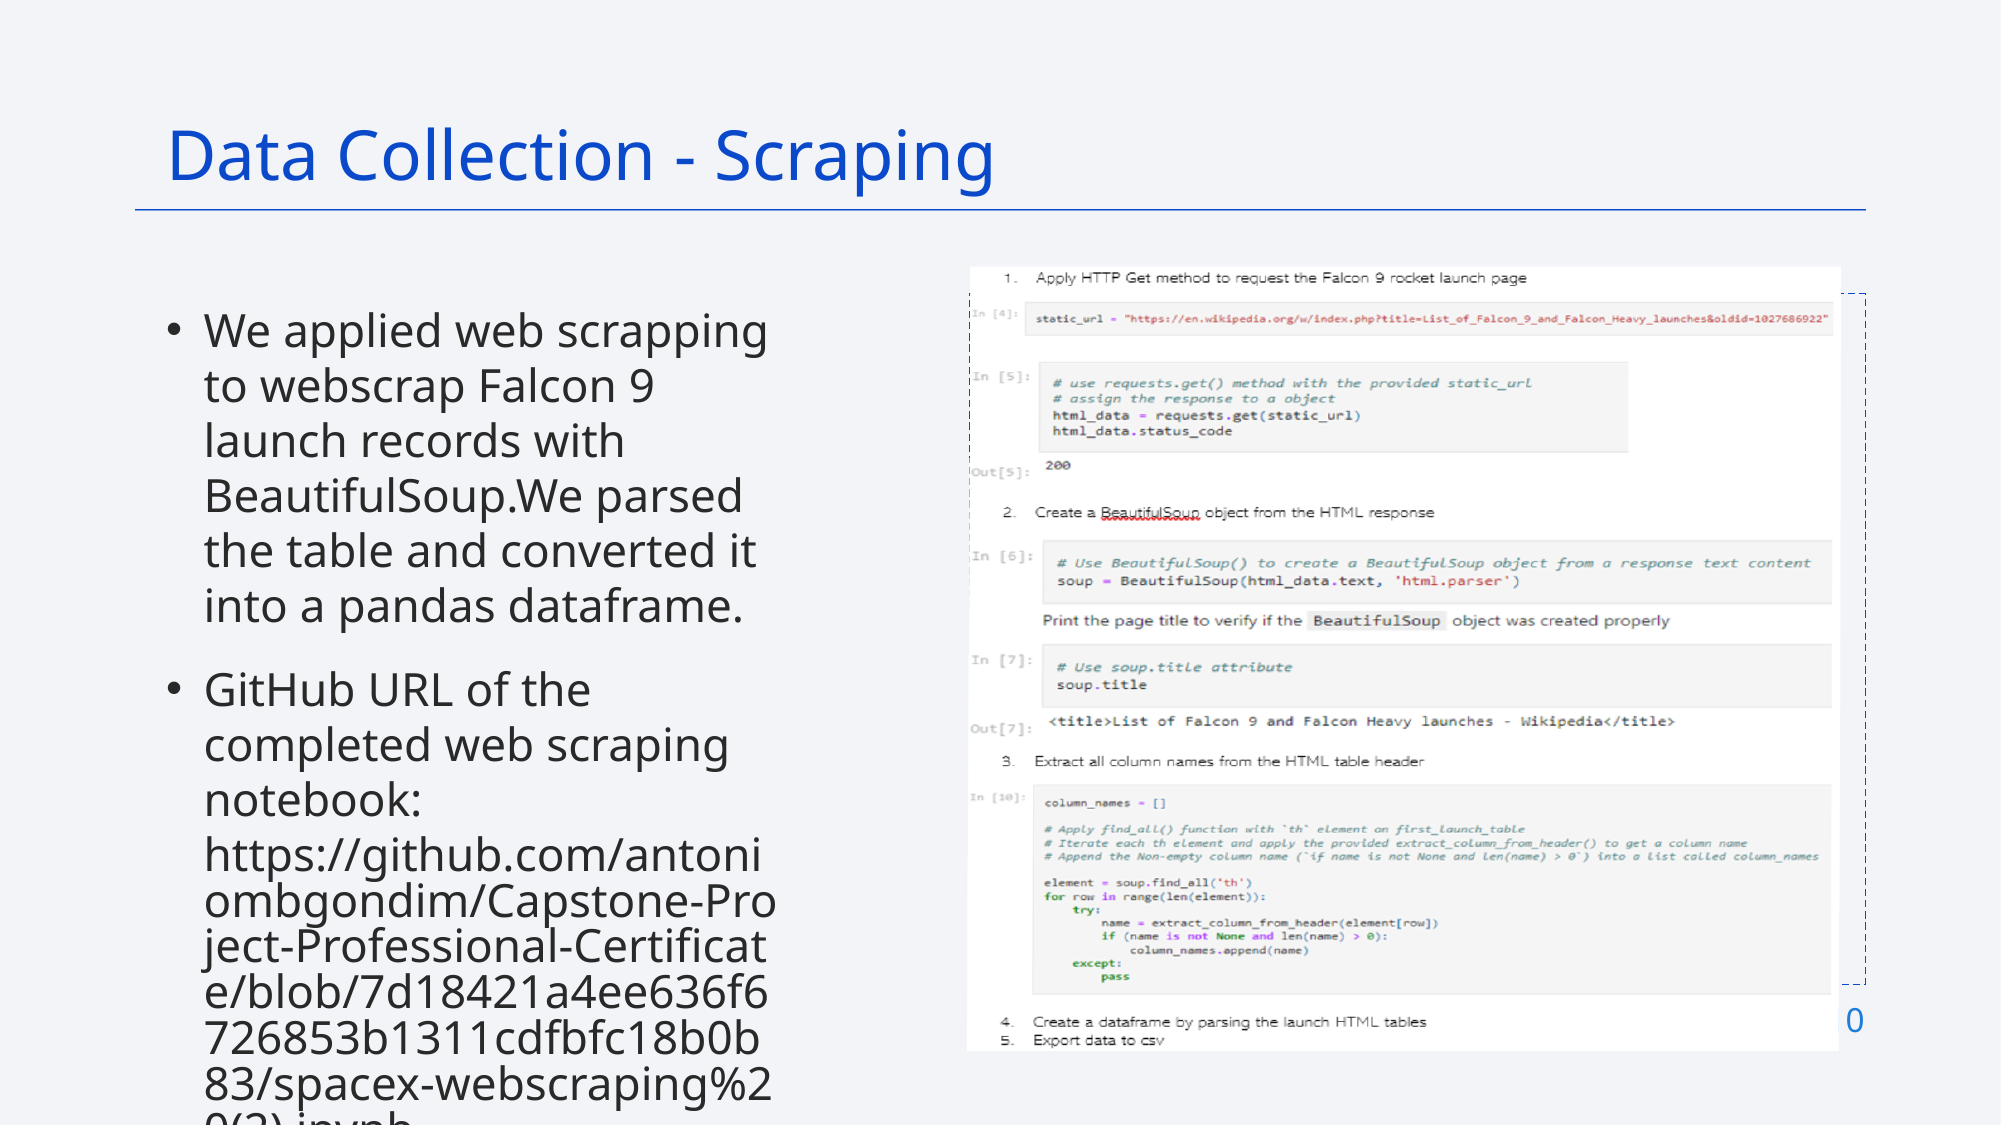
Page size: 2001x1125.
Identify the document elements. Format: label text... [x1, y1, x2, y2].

text_box Data Collection - Scraping [151, 113, 1877, 204]
picture [0, 0, 2001, 1125]
list We applied web scrapping to webscrap Falcon 9 launch records with BeautifulSoup.We parsed the table and converted it into a pandas dataframe. GitHub URL of the completed web scraping notebook: https://github.com/antoniombgondim/Capstone-Project-Professional-Certificate/blob/7d18421a4ee636f6726853b1311cdfbfc18b0b83/spacex-webscraping%20(2).ipynb [151, 294, 797, 920]
picture [210, 1116, 223, 1125]
